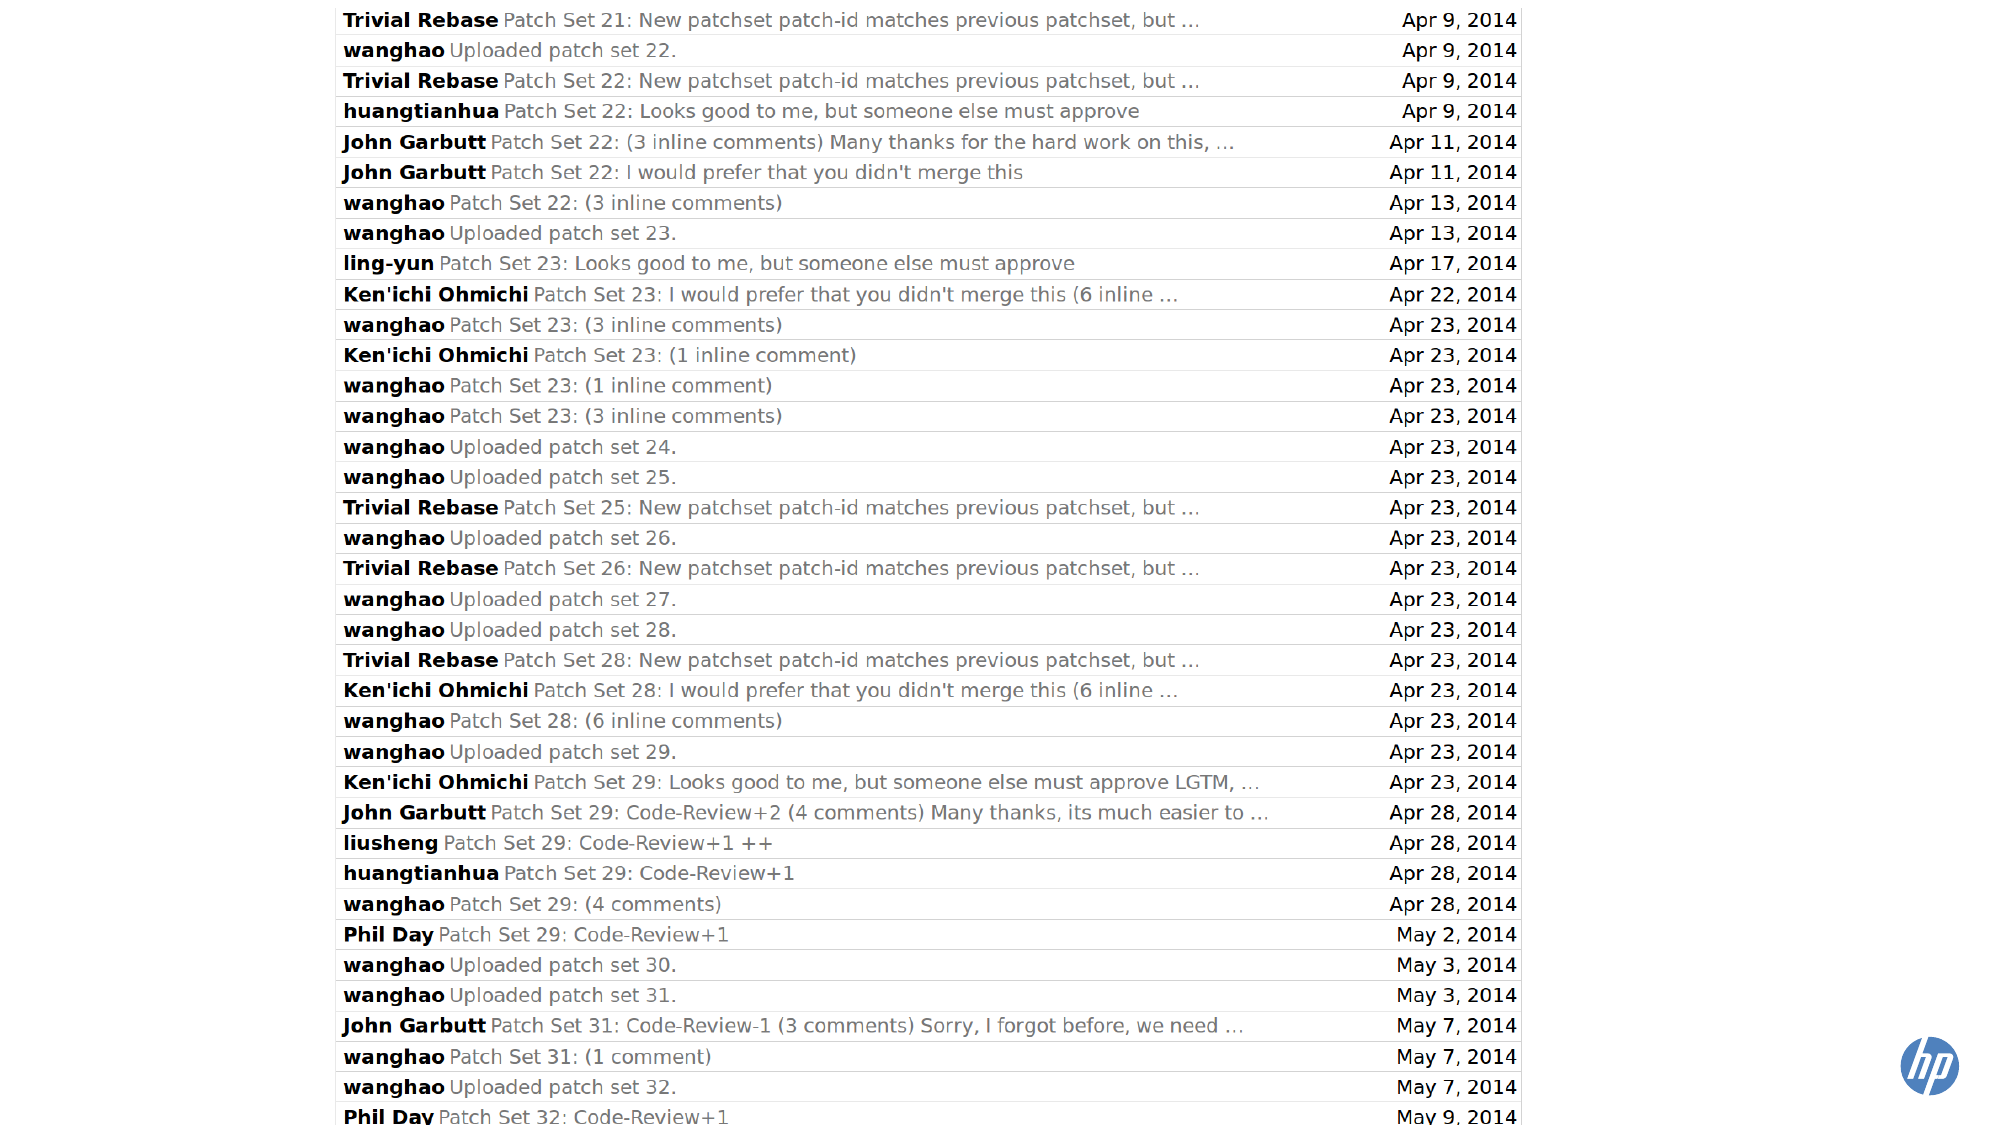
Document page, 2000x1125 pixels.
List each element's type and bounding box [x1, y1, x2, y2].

picture [330, 8, 1618, 1125]
